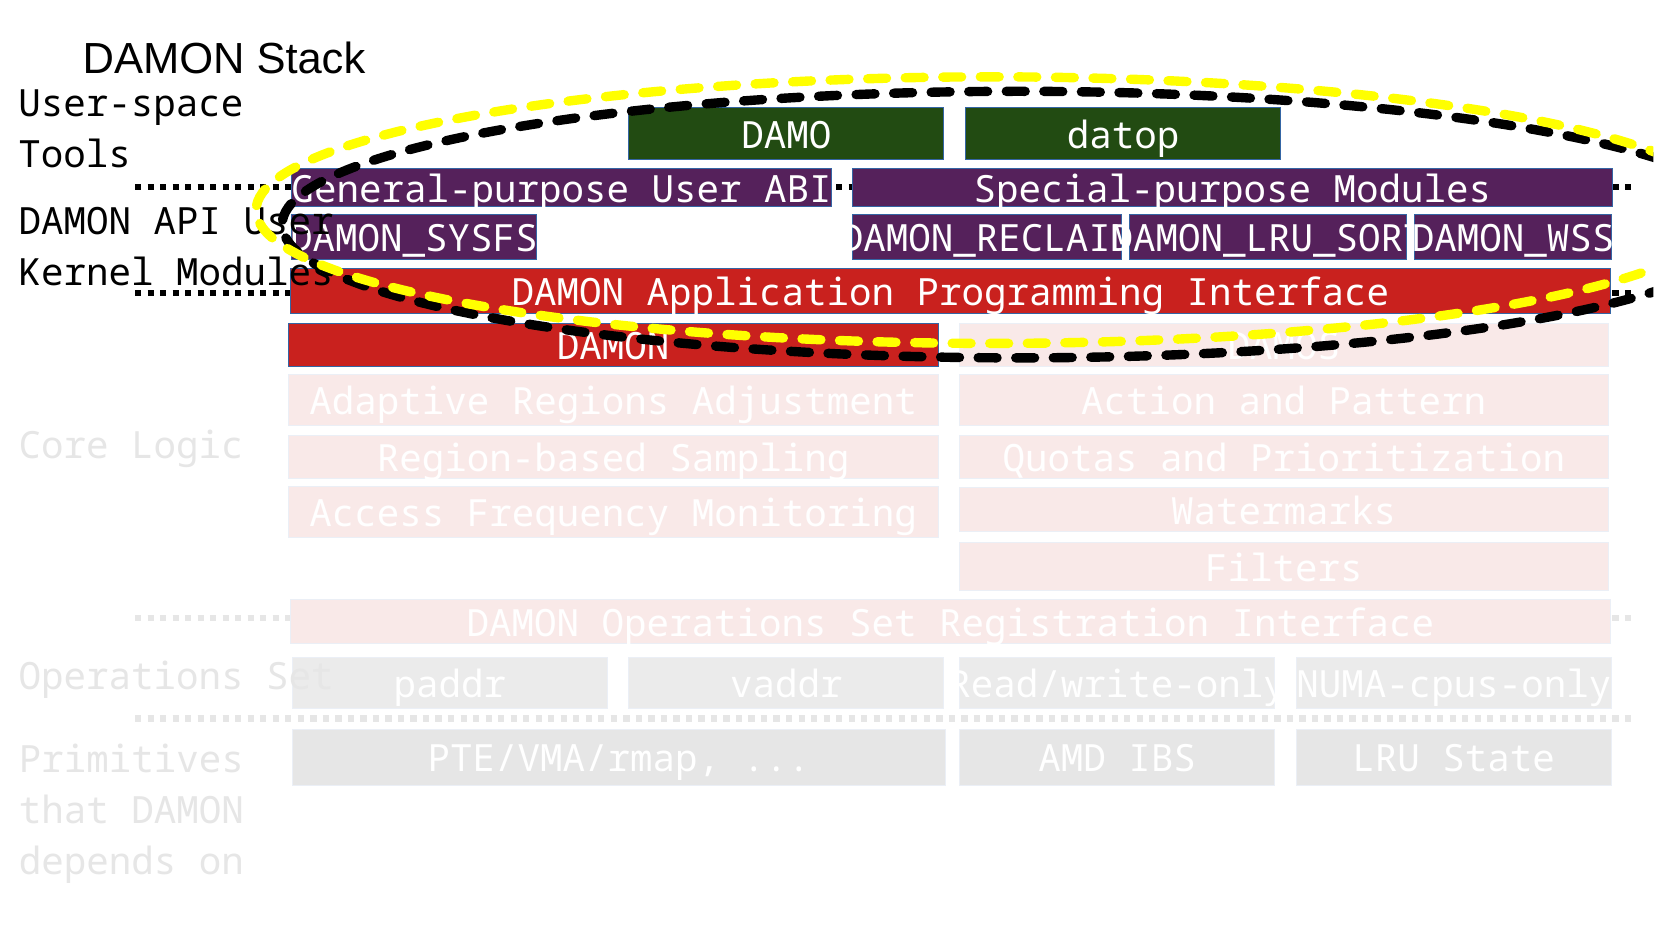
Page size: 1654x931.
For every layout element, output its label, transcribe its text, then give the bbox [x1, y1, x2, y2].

text_box DAMON_WSS [1417, 227, 1428, 248]
text_box DAMON API User Kernel Modules [3, 187, 296, 278]
title DAMON Stack [82, 7, 1571, 109]
text_box General-purpose User ABI [291, 168, 832, 207]
text_box DAMON [629, 335, 641, 356]
text_box DAMON [634, 323, 651, 335]
text_box DAMON_LRU_SORT [1129, 214, 1407, 260]
text_box Special-purpose Modules [852, 168, 1613, 207]
text_box [0, 317, 1636, 910]
text_box DAMON_WSS [1414, 214, 1612, 260]
text_box DAMON [562, 335, 573, 356]
text_box User-space Tools [3, 69, 221, 160]
text_box DAMON Application Programming Interface [290, 268, 1611, 314]
text_box DAMON_SYSFS [303, 214, 537, 260]
text_box datop [965, 109, 1281, 160]
text_box DAMO [628, 109, 944, 160]
text_box DAMON_RECLAIM [852, 214, 1122, 260]
text_box DAMON [288, 323, 939, 367]
